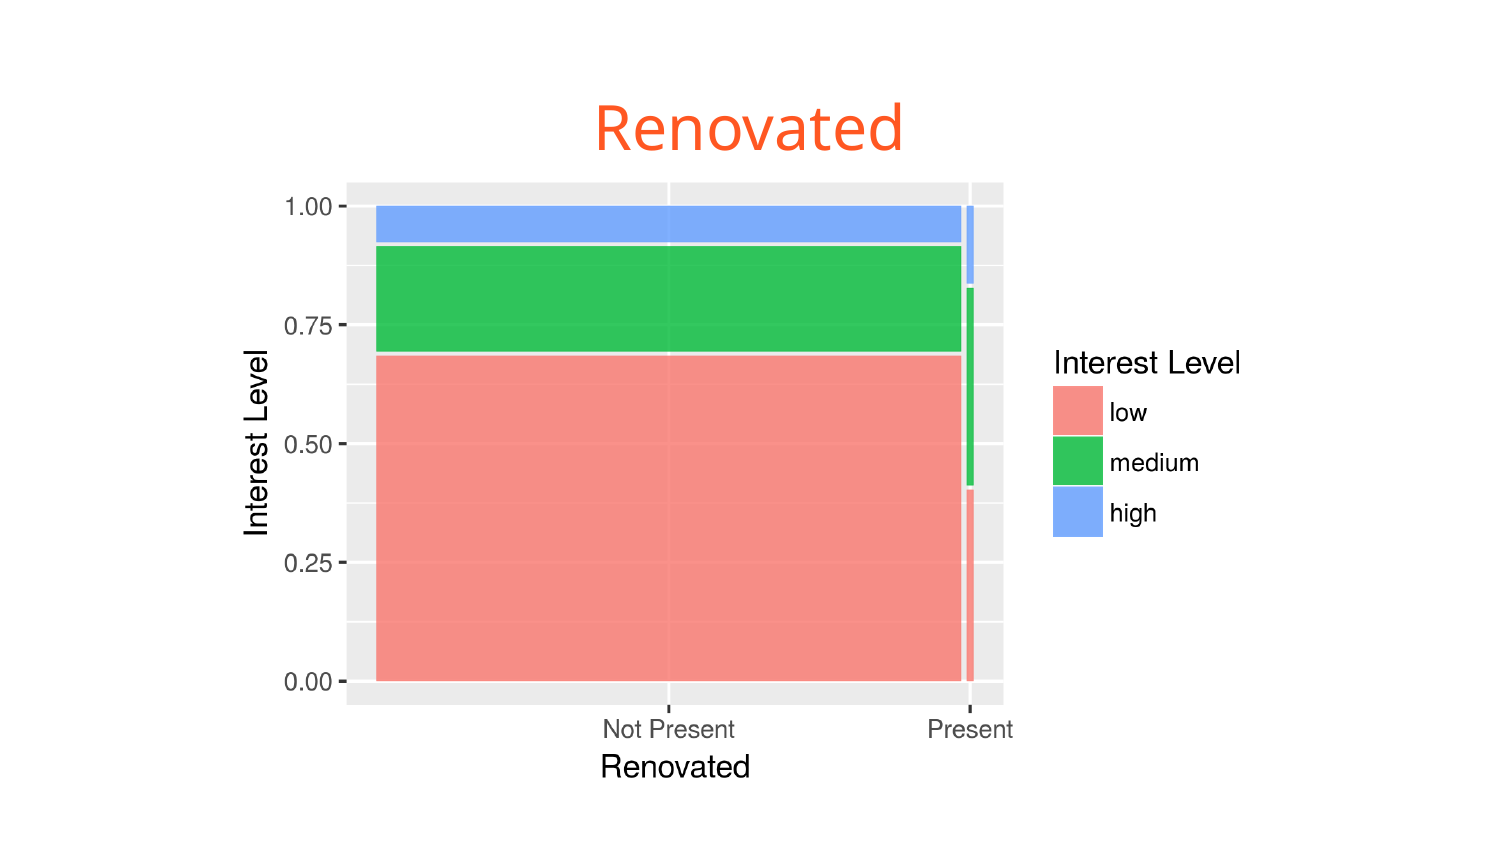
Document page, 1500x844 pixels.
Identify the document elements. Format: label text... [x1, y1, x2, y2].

title Renovated [51, 72, 1449, 167]
picture [227, 166, 1273, 794]
